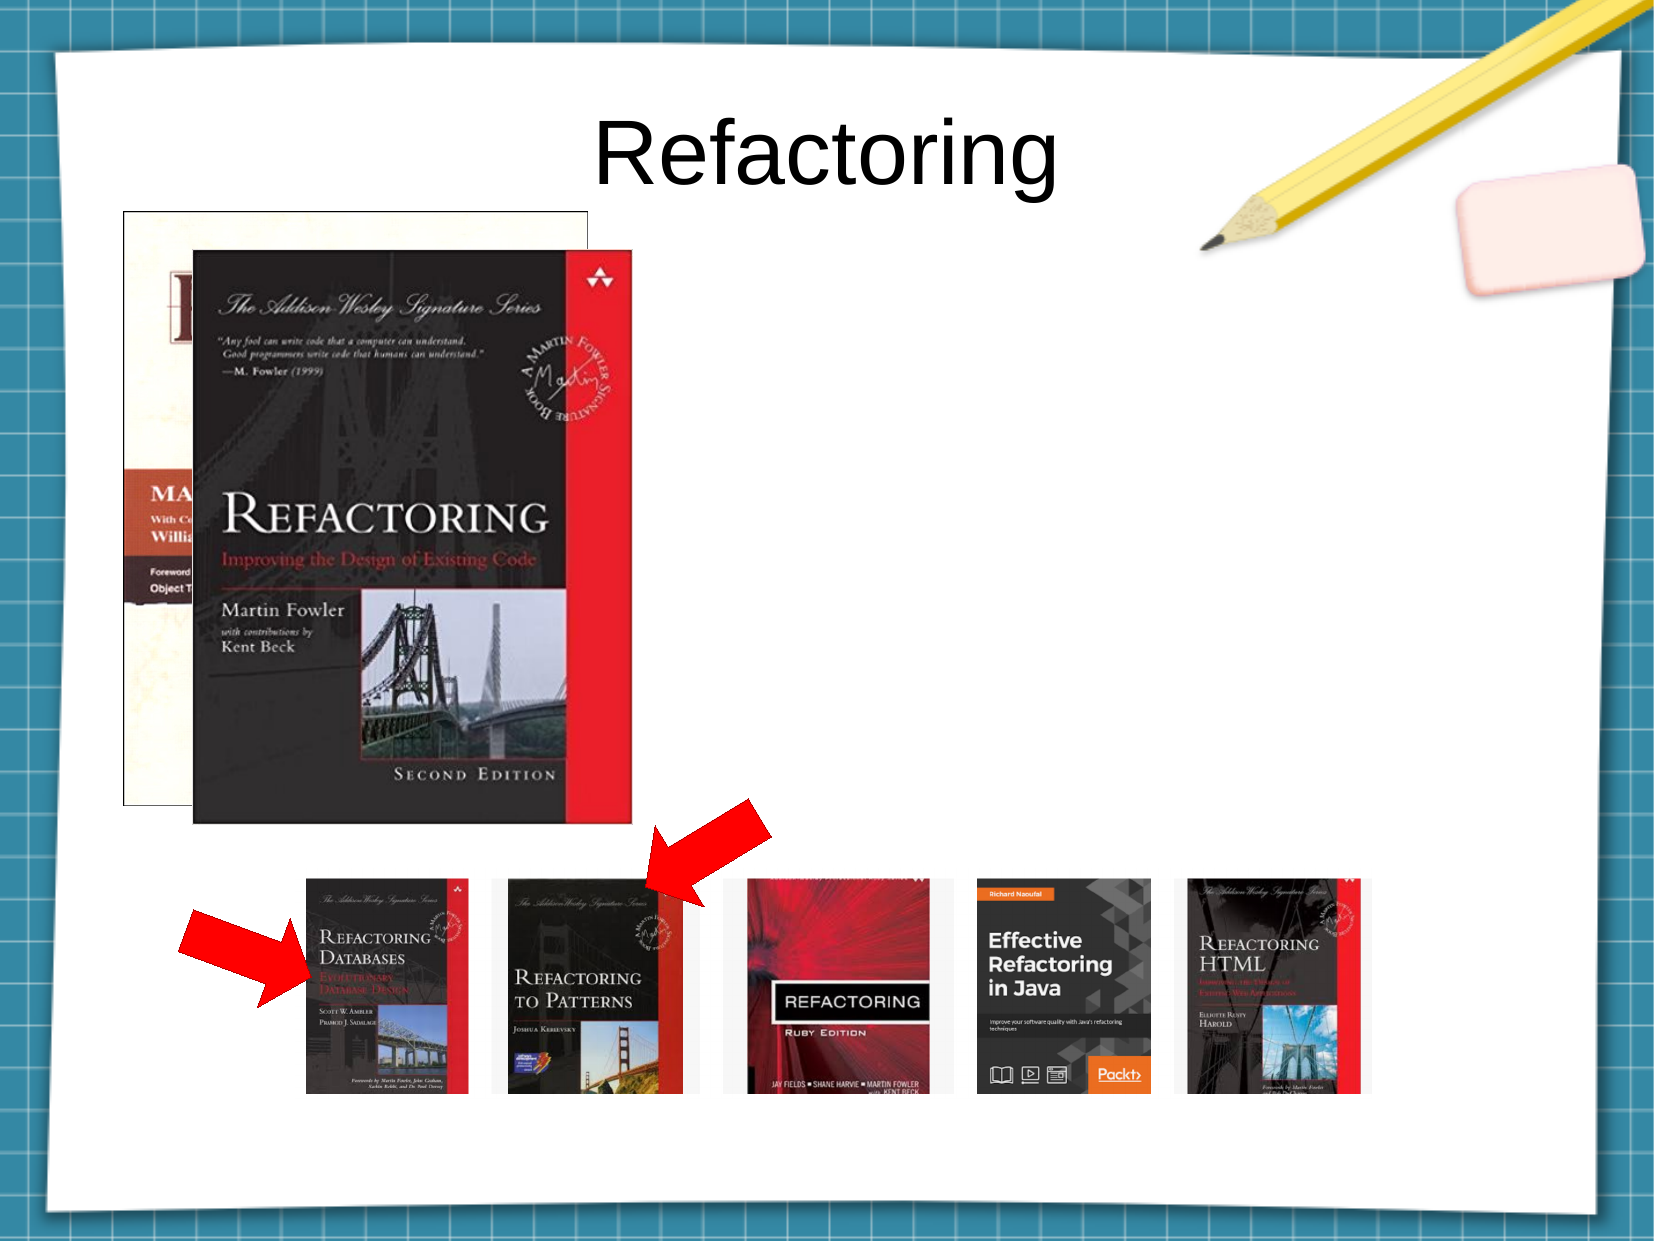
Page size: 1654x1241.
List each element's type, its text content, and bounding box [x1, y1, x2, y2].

text_box [178, 909, 312, 1008]
title Refactoring [82, 49, 1571, 257]
picture [0, 0, 1654, 1241]
text_box [645, 798, 772, 907]
